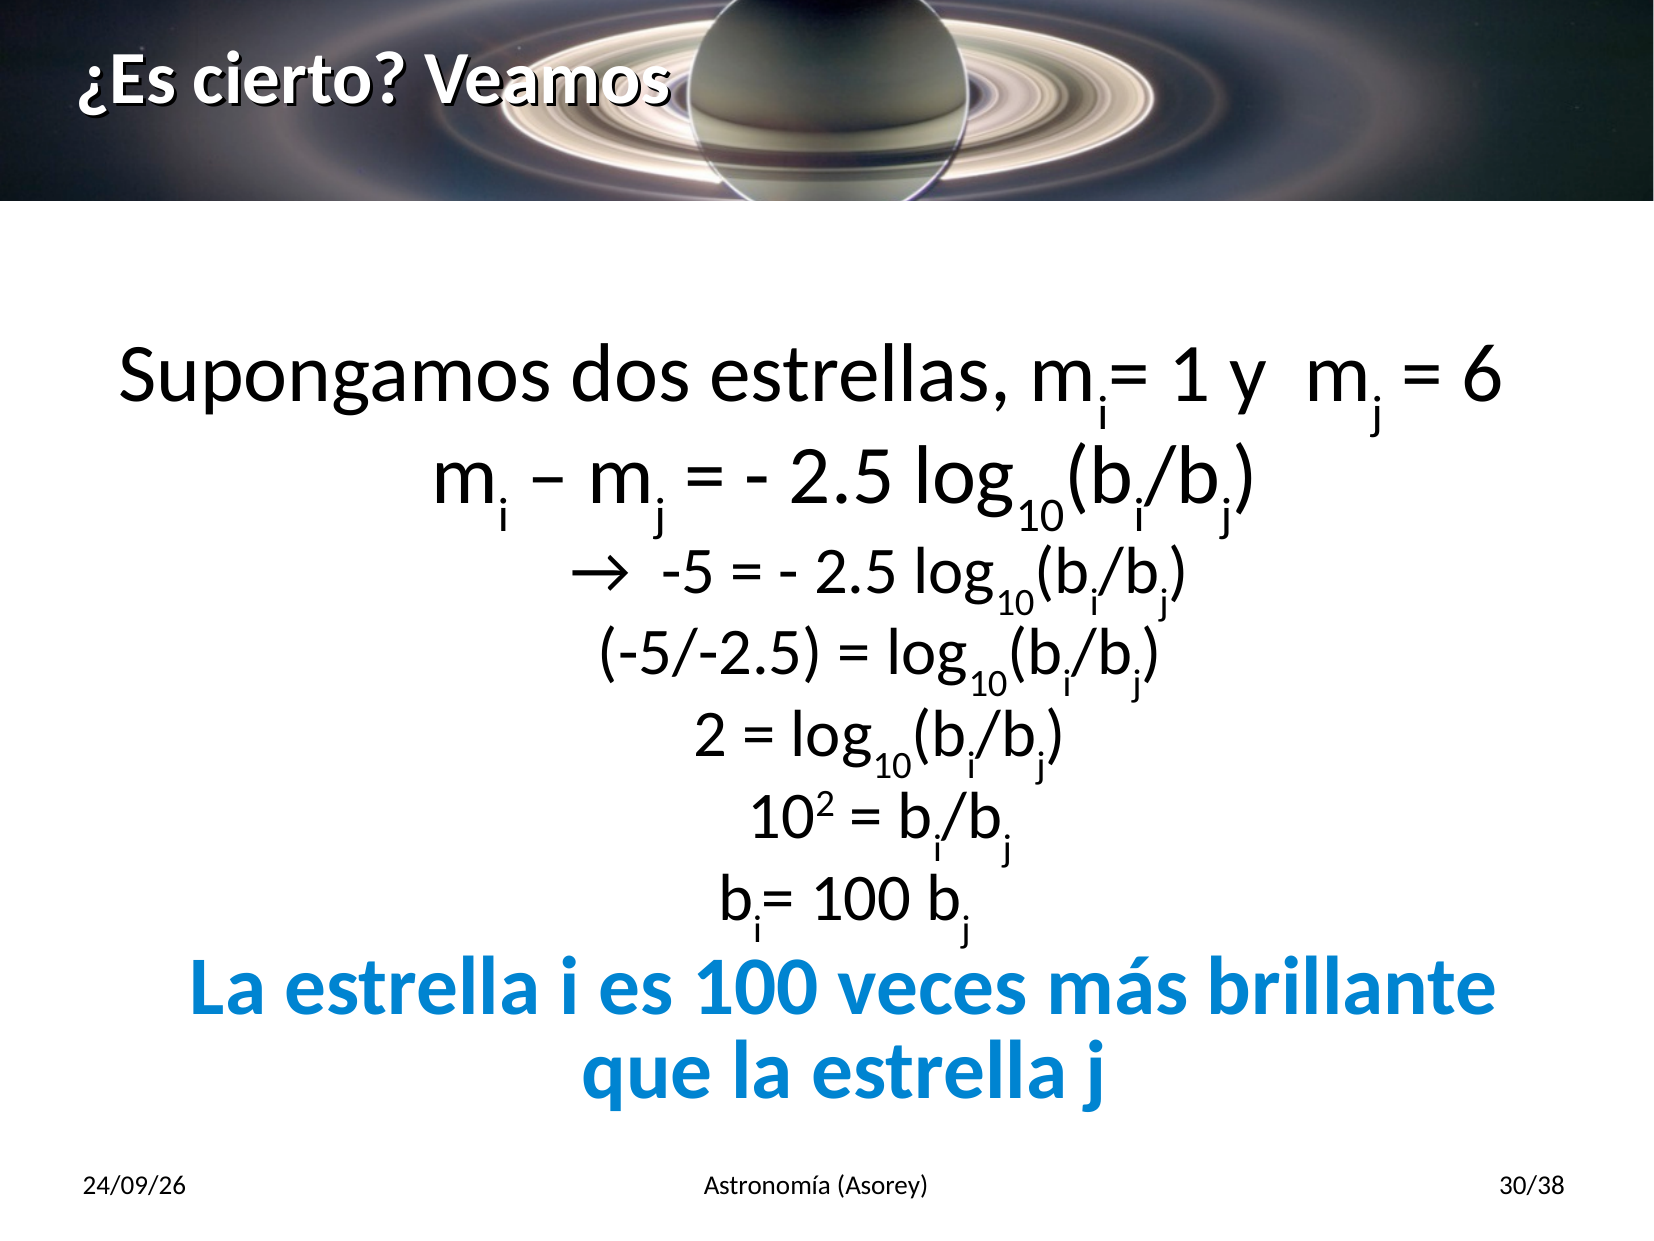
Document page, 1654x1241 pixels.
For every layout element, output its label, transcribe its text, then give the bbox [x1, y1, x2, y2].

subtitle Supongamos dos estrellas, mi= 1 y mj = 6 mi – mj = - 2.5 log10(bi/bj) → -5 = - 2.5 log10(bi/bj) (-5/-2.5) = log10(bi/bj) 2 = log10(bi/bj) 102 = bi/bj bi= 100 bj La estrella i es 100 veces más brillante que la estrella j [118, 268, 1571, 1190]
picture [0, 0, 1654, 201]
title ¿Es cierto? Veamos [75, 19, 1564, 151]
